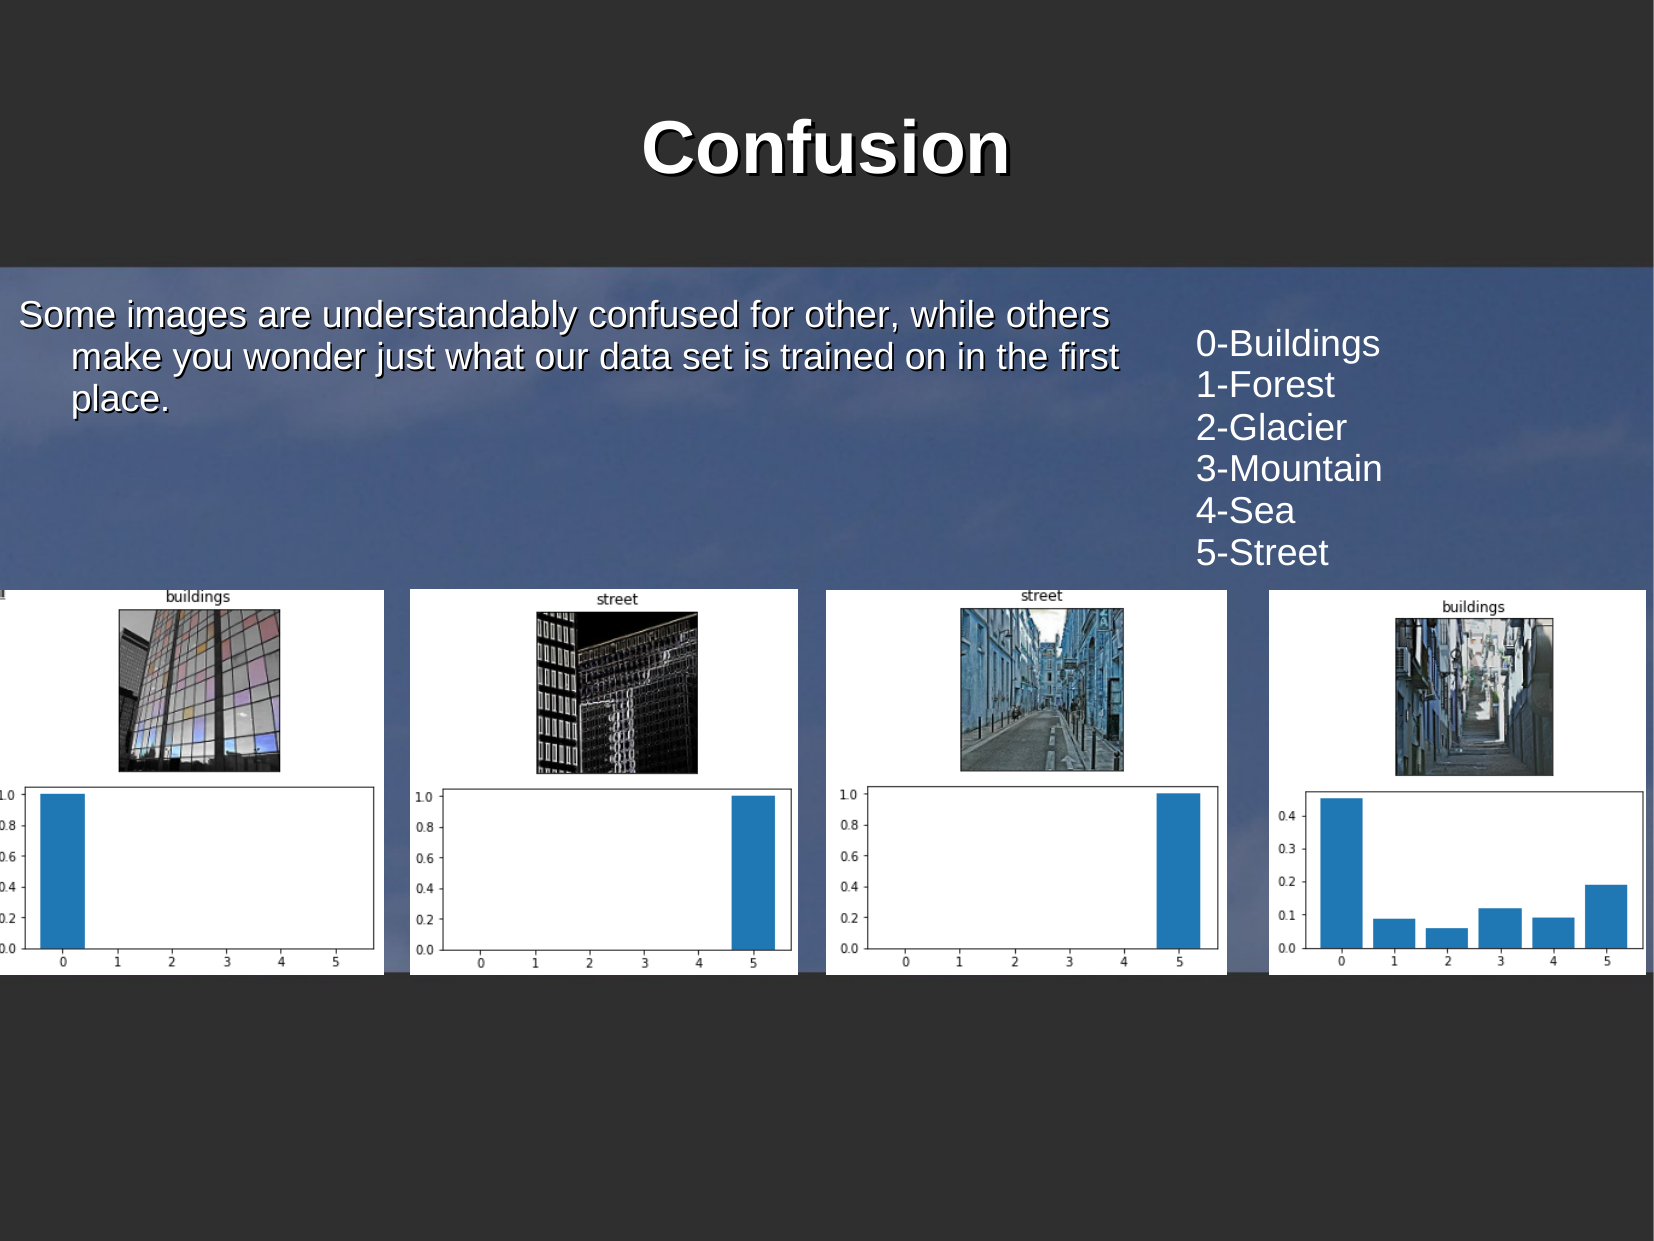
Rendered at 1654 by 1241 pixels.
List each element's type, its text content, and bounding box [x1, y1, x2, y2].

list [679, 931, 1152, 1152]
picture [0, 0, 1654, 1241]
list Some images are understandably confused for other, while others make you wonder just what our data set is trained on in the first place. [0, 293, 1123, 644]
text_box 0-Buildings 1-Forest 2-Glacier 3-Mountain 4-Sea 5-Street [1181, 314, 1418, 591]
title Confusion [88, 59, 1565, 237]
